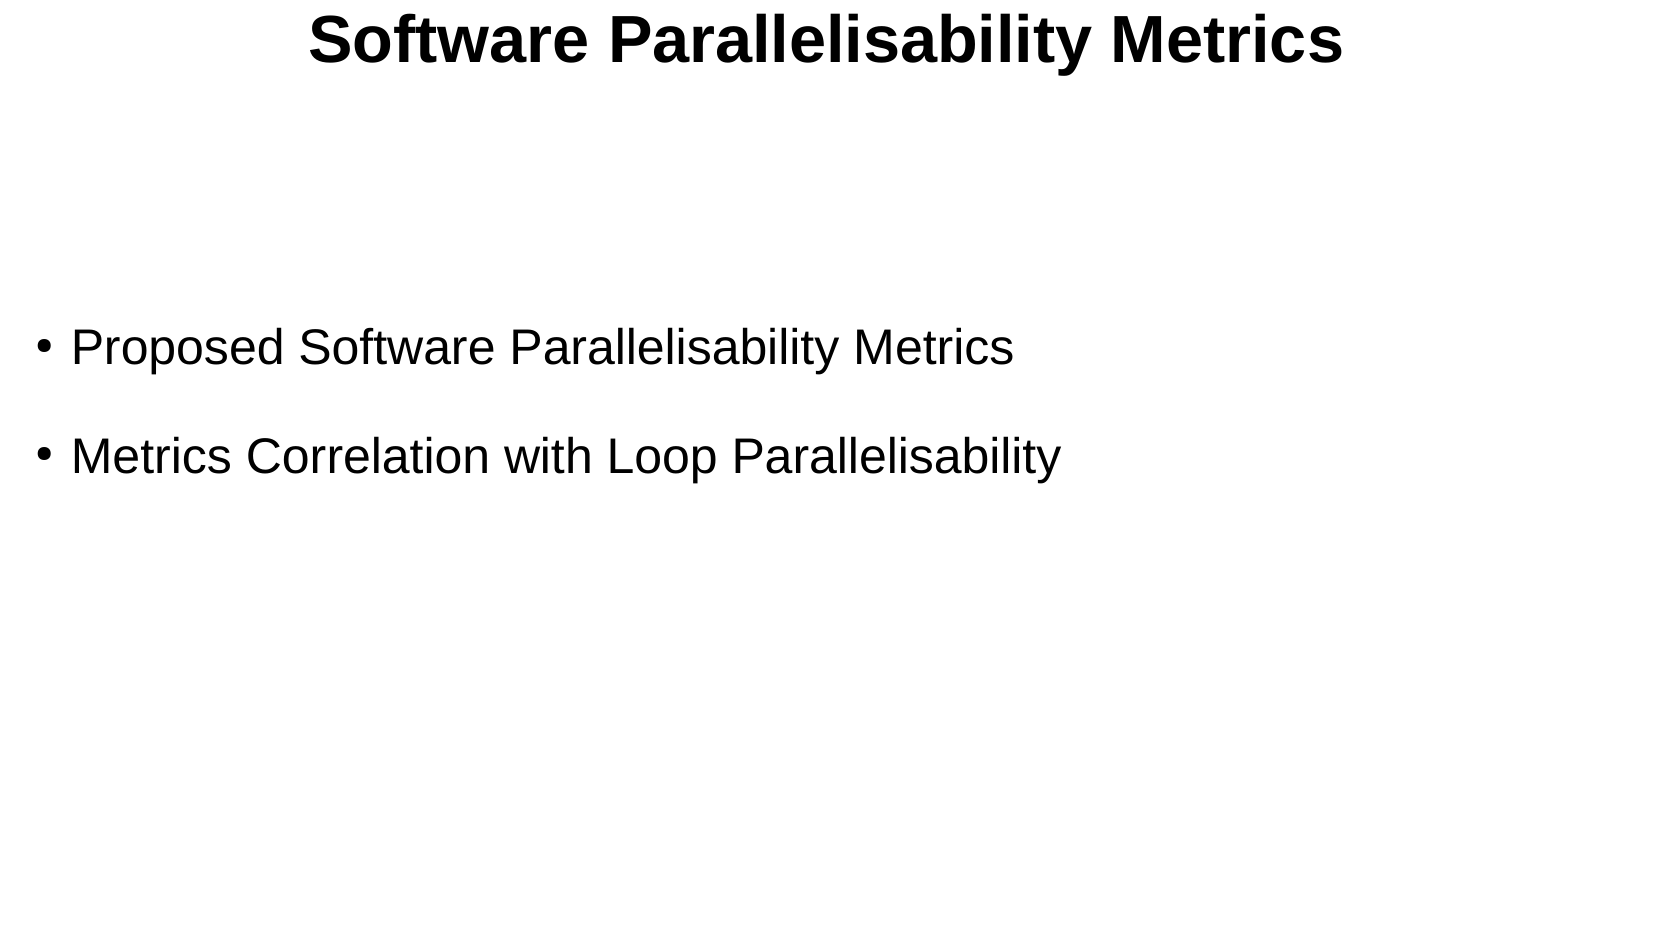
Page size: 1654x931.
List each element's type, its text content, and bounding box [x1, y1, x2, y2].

text_box Proposed Software Parallelisability Metrics Metrics Correlation with Loop Parallelisability [35, 318, 1619, 488]
title Software Parallelisability Metrics [0, 0, 1654, 80]
